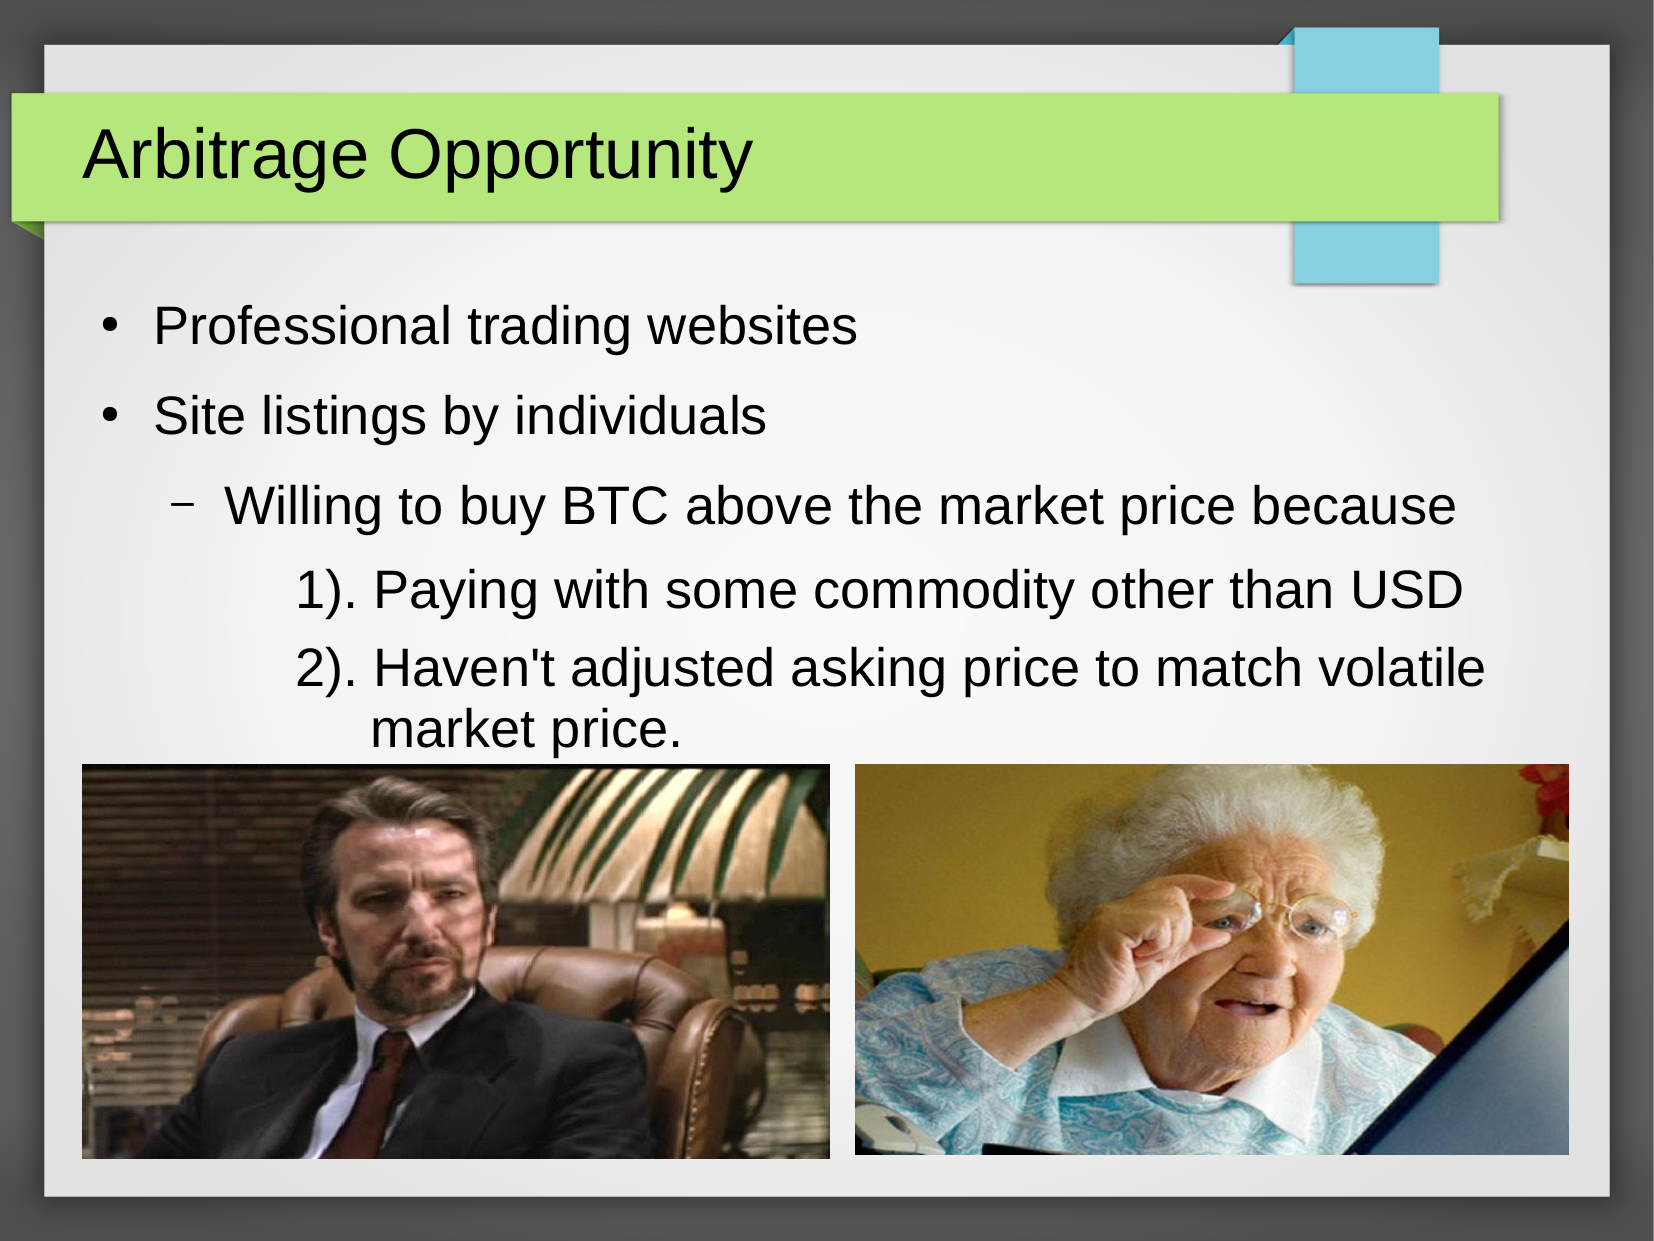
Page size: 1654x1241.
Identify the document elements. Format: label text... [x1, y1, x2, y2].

list Professional trading websites Site listings by individuals Willing to buy BTC above the market price because 1). Paying with some commodity other than USD 2). Haven't adjusted asking price to match volatile market price. [82, 295, 1571, 1015]
picture [0, 0, 1654, 1241]
title Arbitrage Opportunity [82, 94, 1264, 213]
